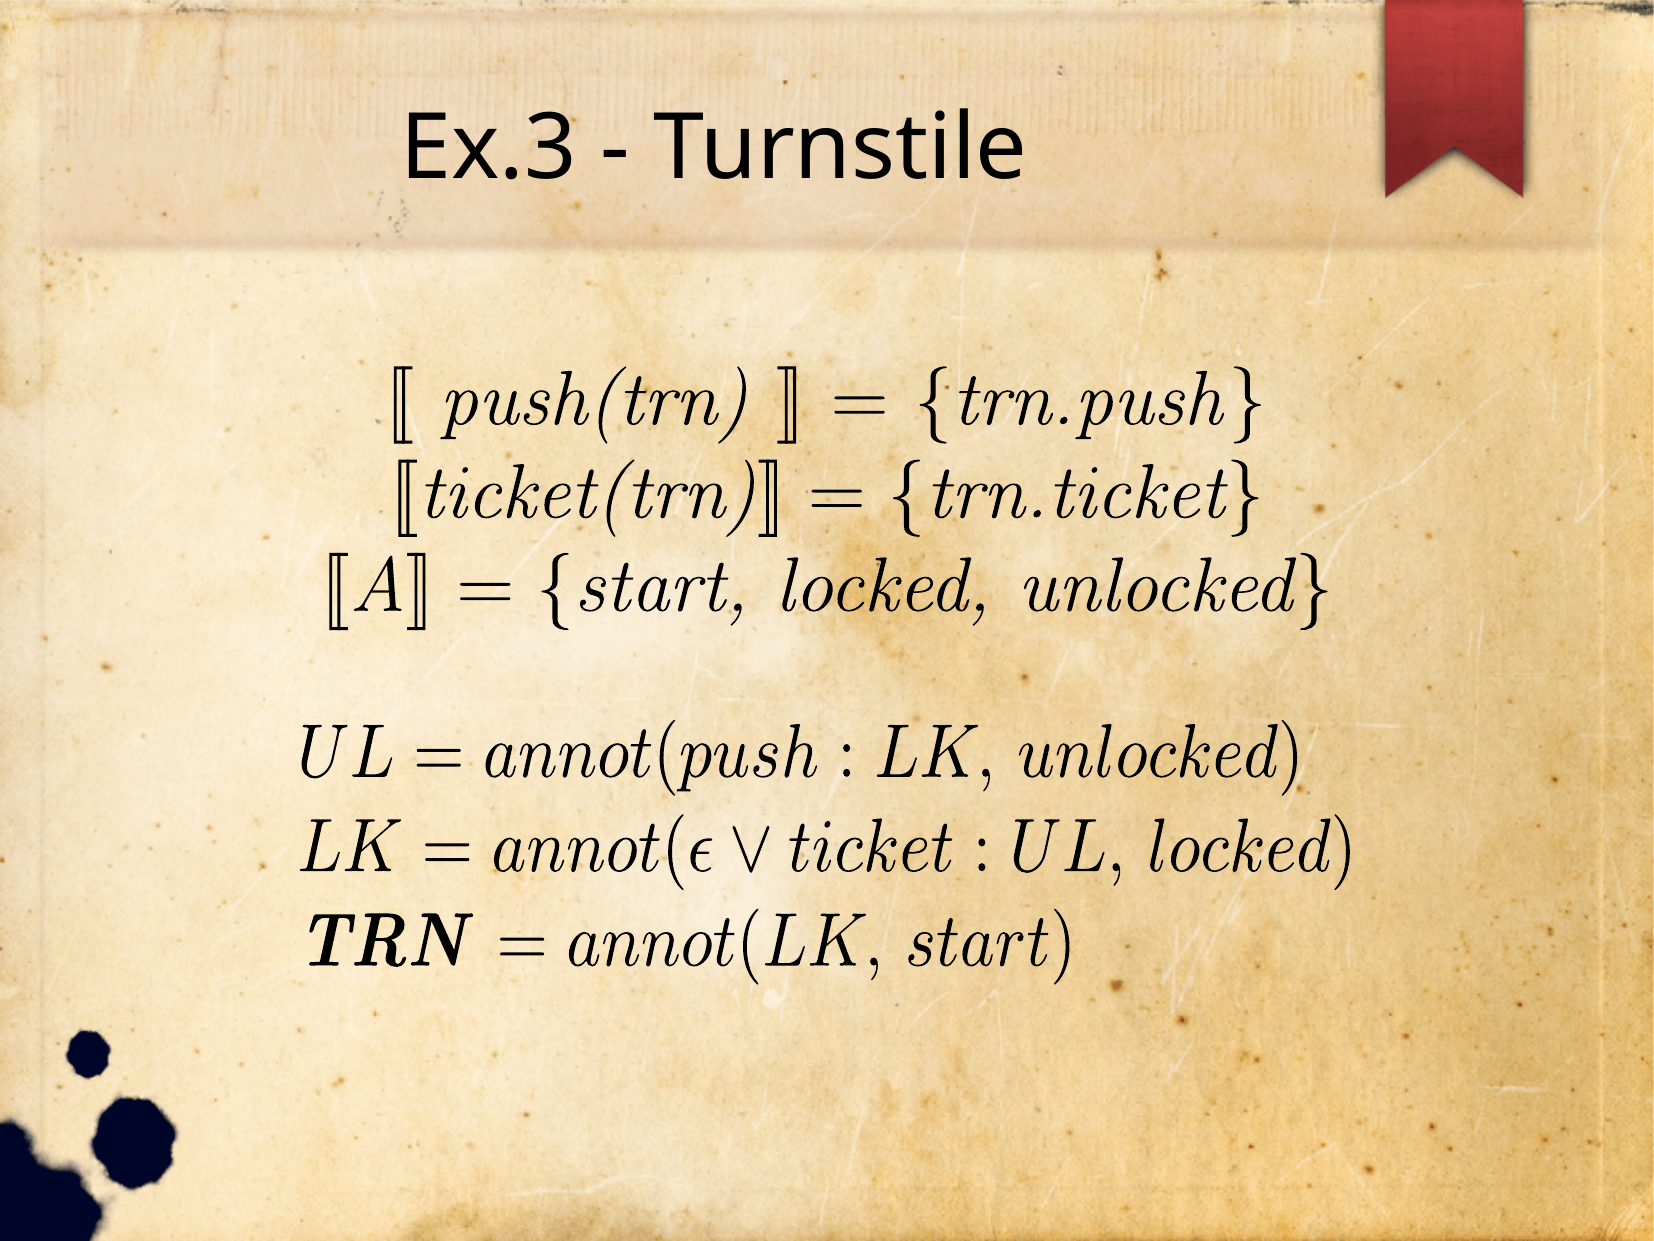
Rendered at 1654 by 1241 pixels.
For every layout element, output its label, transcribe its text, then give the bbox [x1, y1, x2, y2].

title Ex.3 - Turnstile [82, 49, 1347, 237]
picture [0, 0, 1654, 1241]
